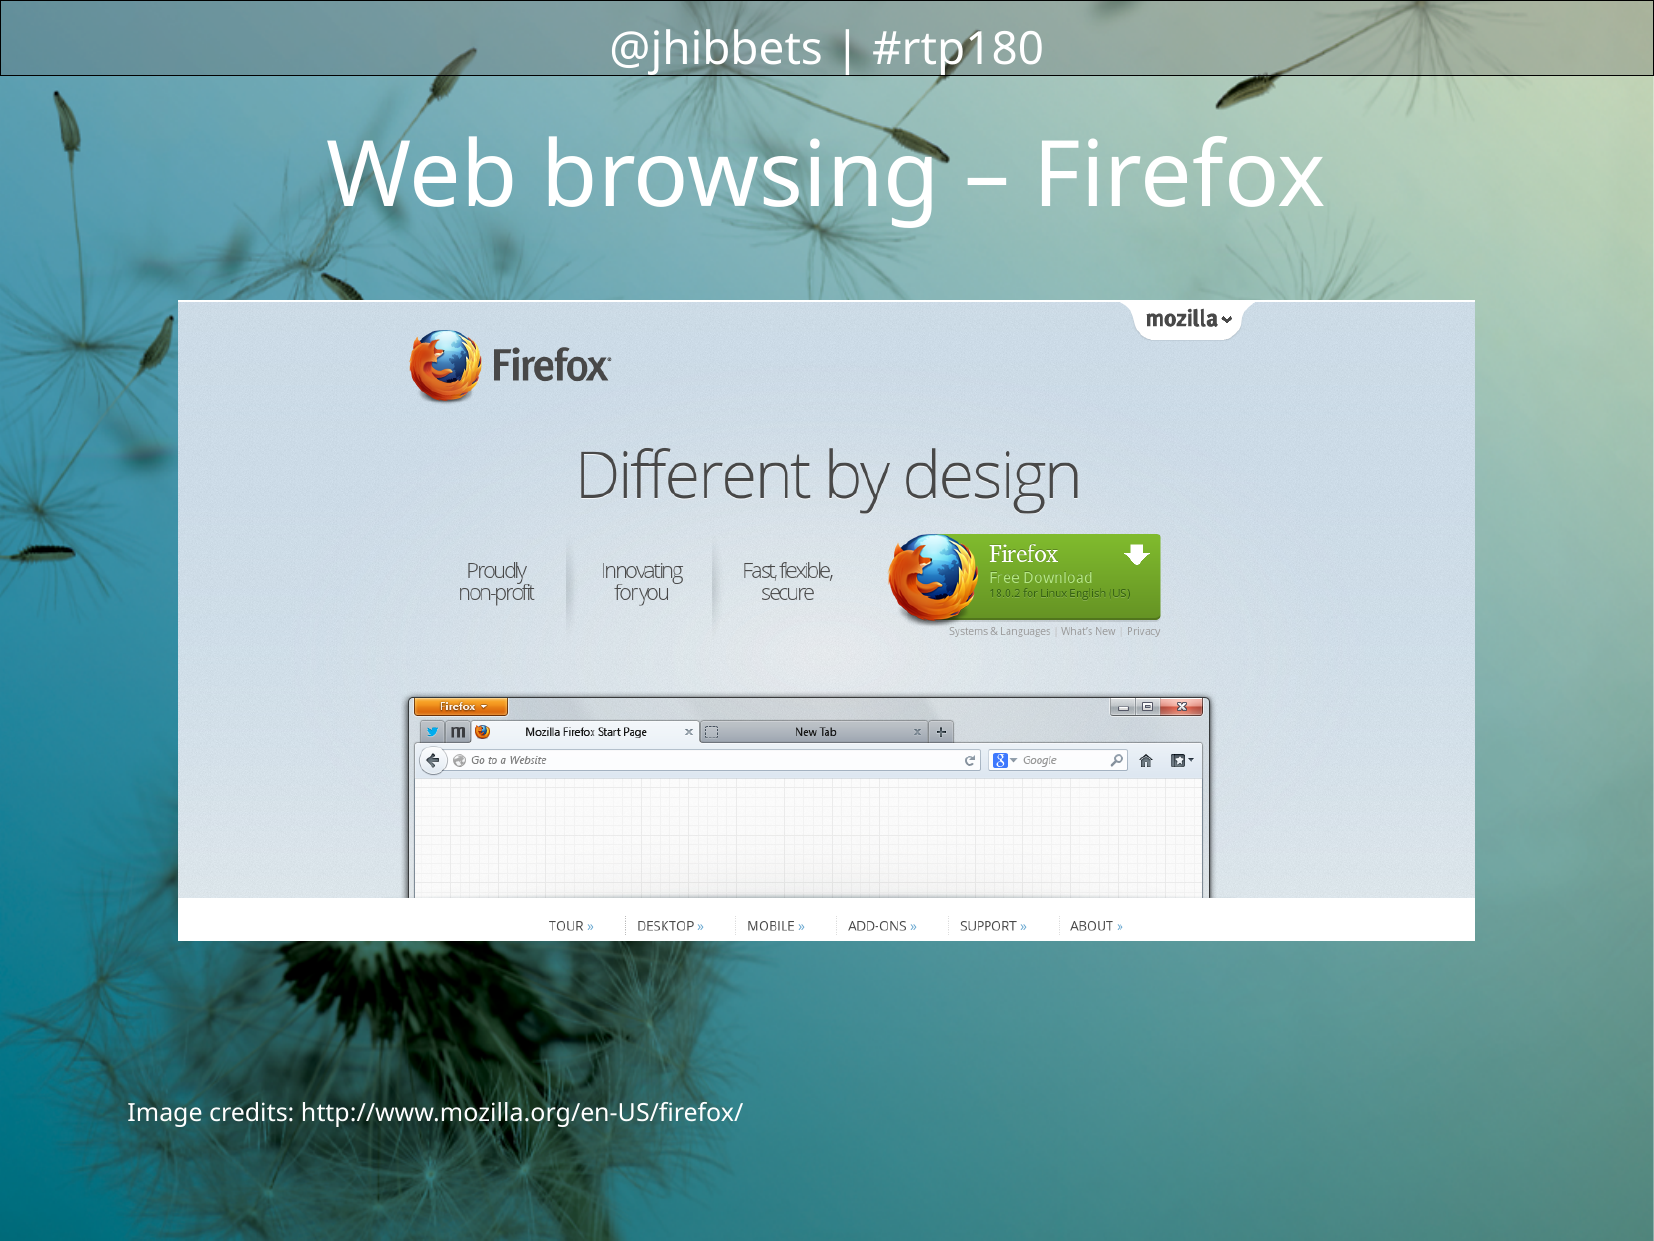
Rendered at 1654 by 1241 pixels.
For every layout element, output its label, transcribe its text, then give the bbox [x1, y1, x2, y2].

title Web browsing – Firefox [82, 67, 1571, 275]
text_box Image credits: http://www.mozilla.org/en-US/firefox/ [112, 1087, 772, 1131]
picture [0, 76, 1654, 1241]
